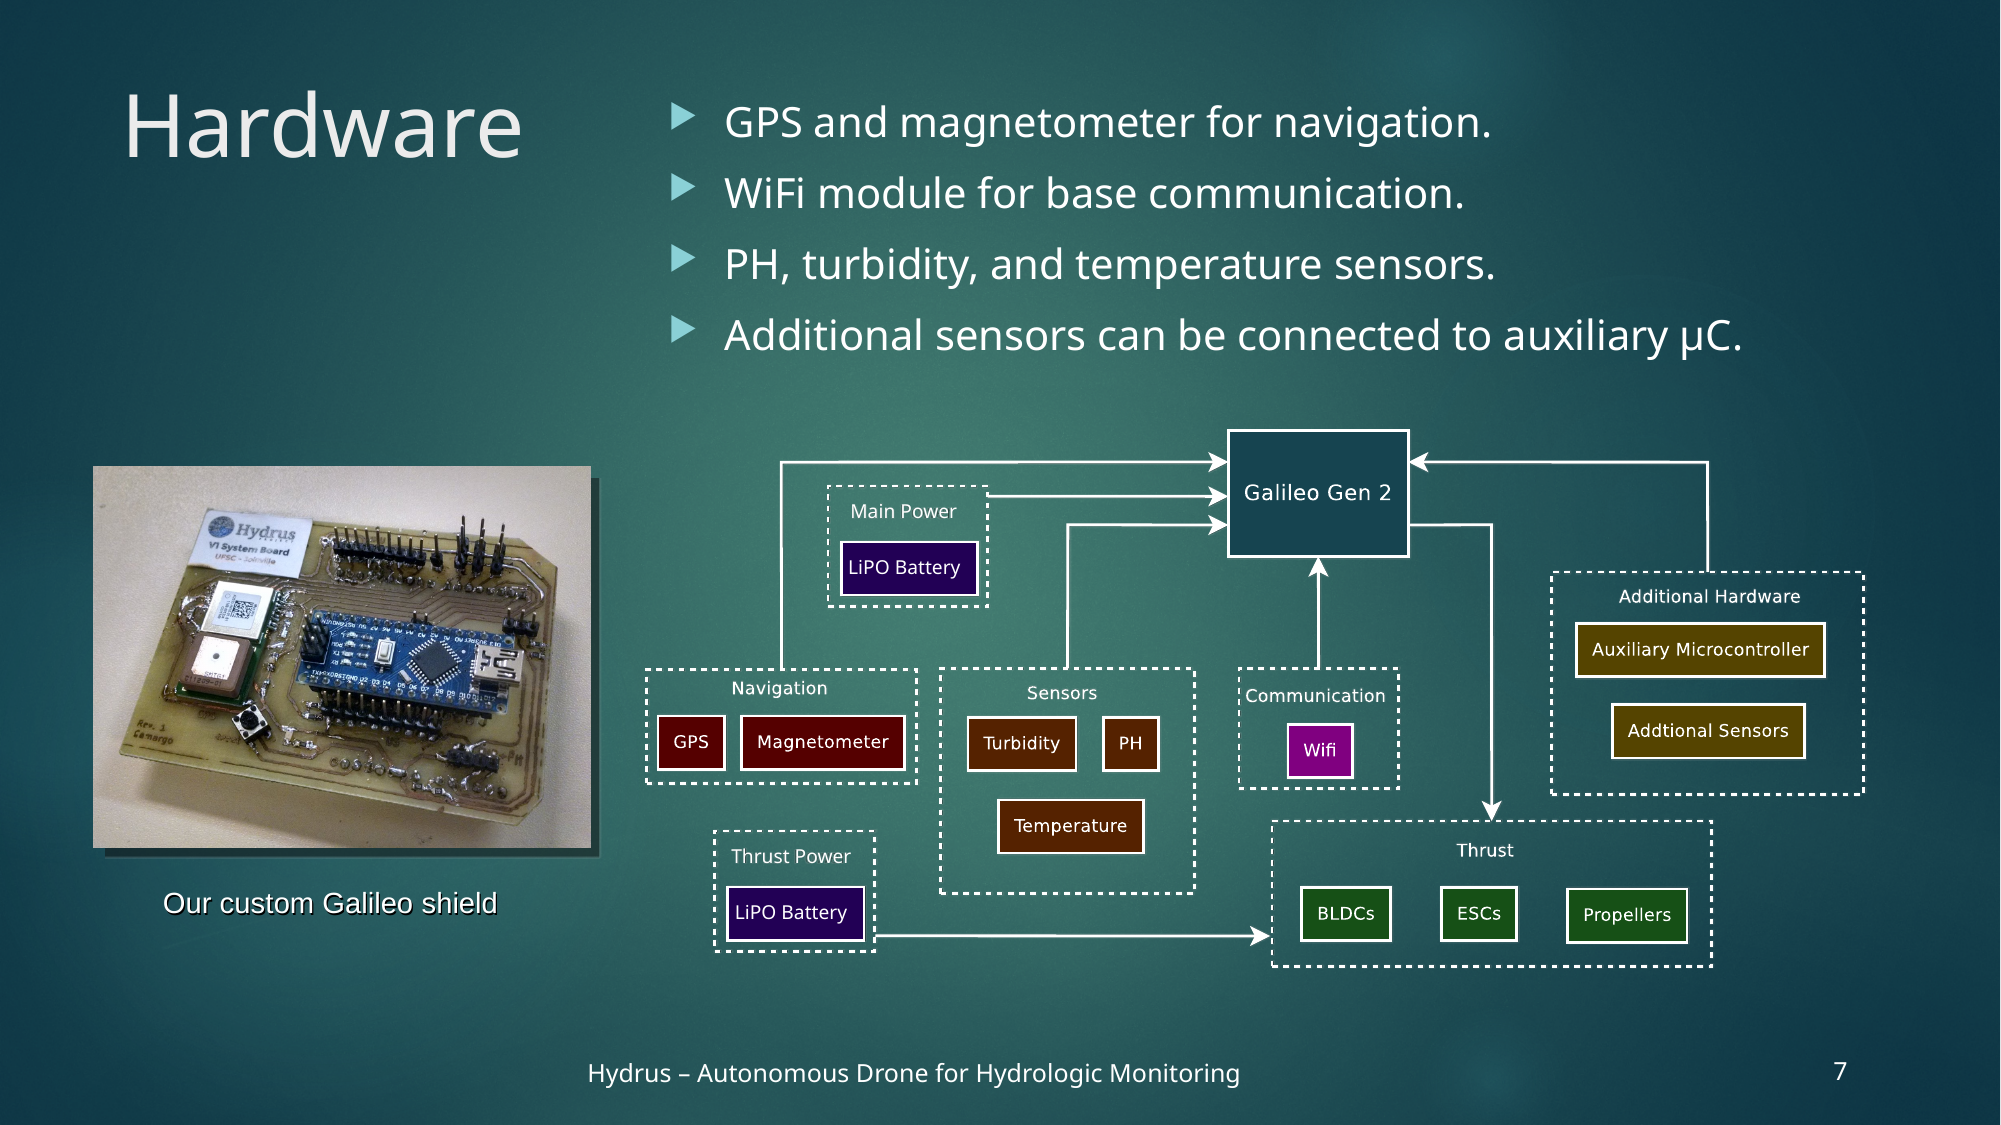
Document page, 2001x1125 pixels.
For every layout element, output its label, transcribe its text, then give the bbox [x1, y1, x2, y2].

text_box Our custom Galileo shield [135, 879, 526, 1026]
slide_number <number> [1412, 1042, 1863, 1103]
list GPS and magnetometer for navigation. WiFi module for base communication. PH, turbidity, and temperature sensors. Additional sensors can be connected to auxiliary µC. [653, 88, 2000, 890]
footer Hydrus – Autonomous Drone for Hydrologic Monitoring [181, 1042, 1412, 1103]
title Hardware [106, 62, 1787, 186]
picture [0, 0, 2001, 1125]
